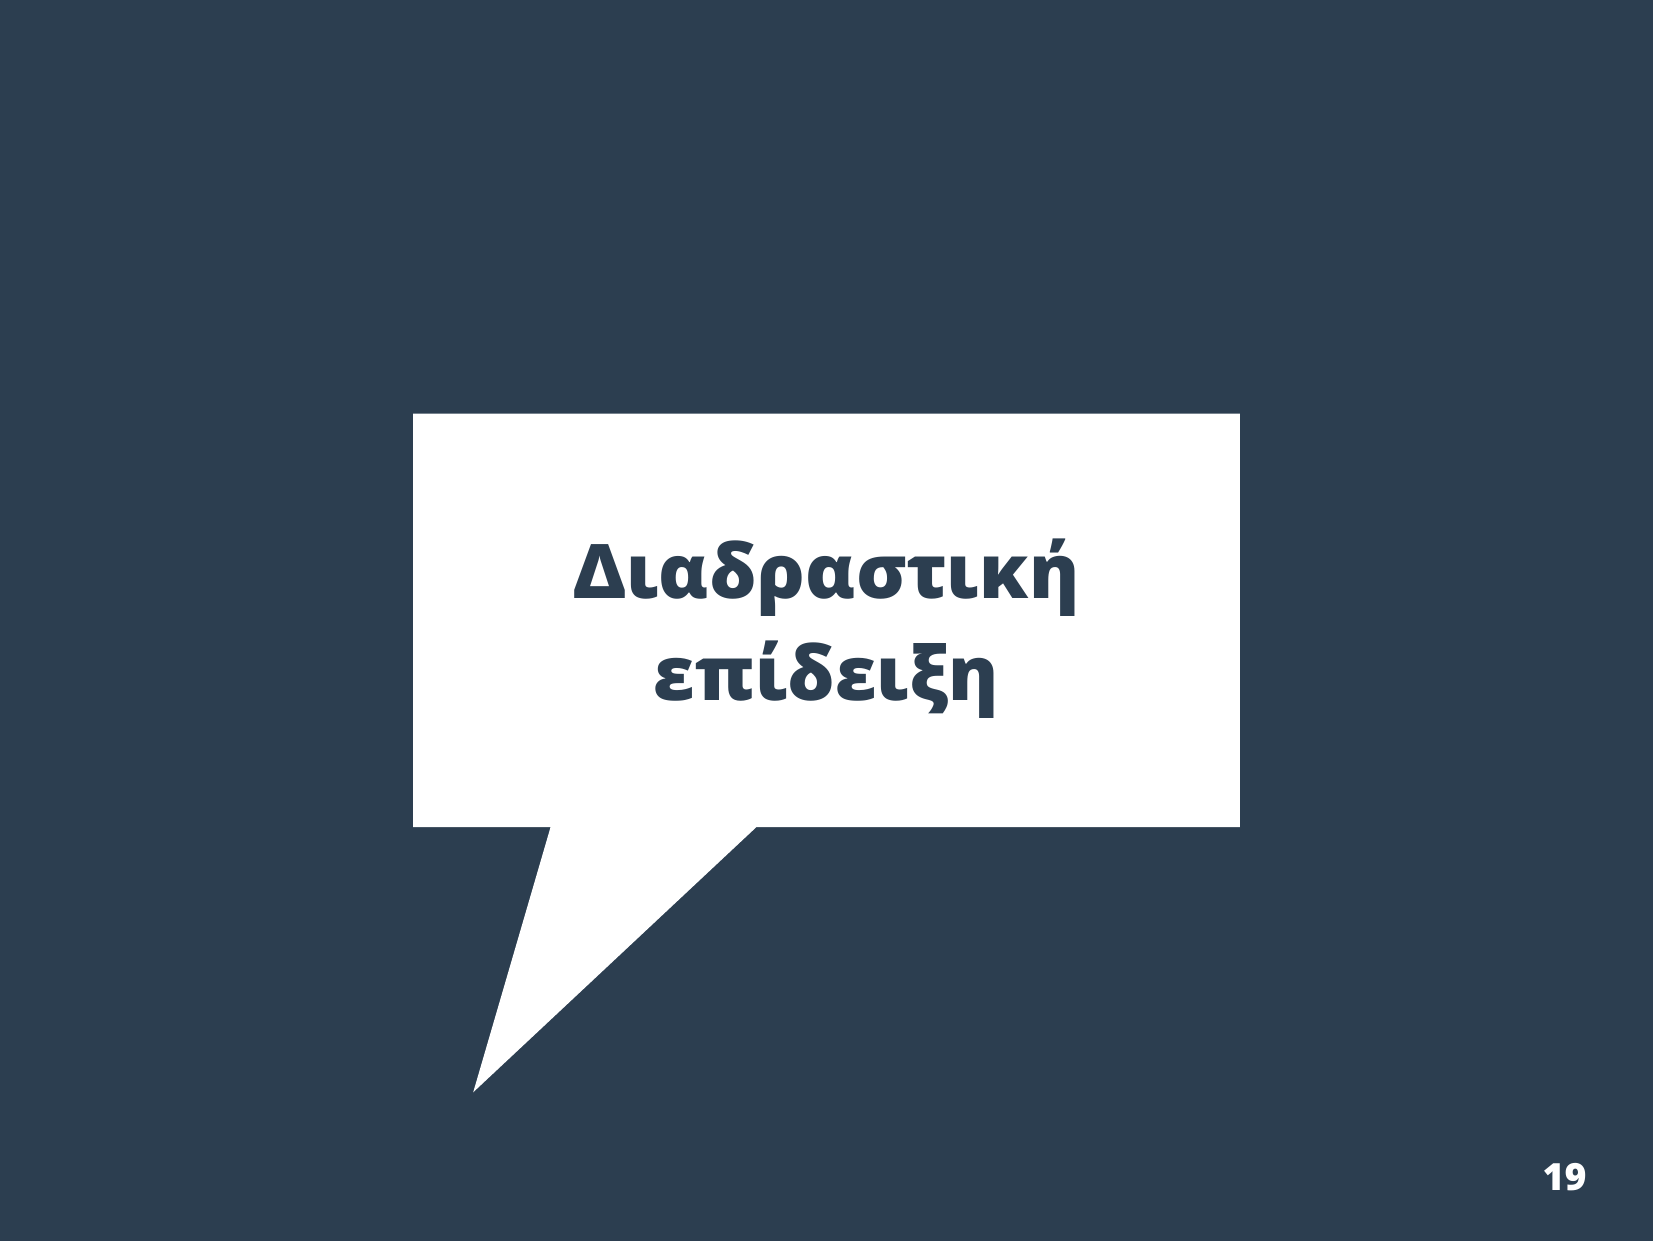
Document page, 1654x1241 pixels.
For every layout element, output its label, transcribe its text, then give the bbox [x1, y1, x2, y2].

title Διαδραστική επίδειξη [442, 443, 1211, 798]
